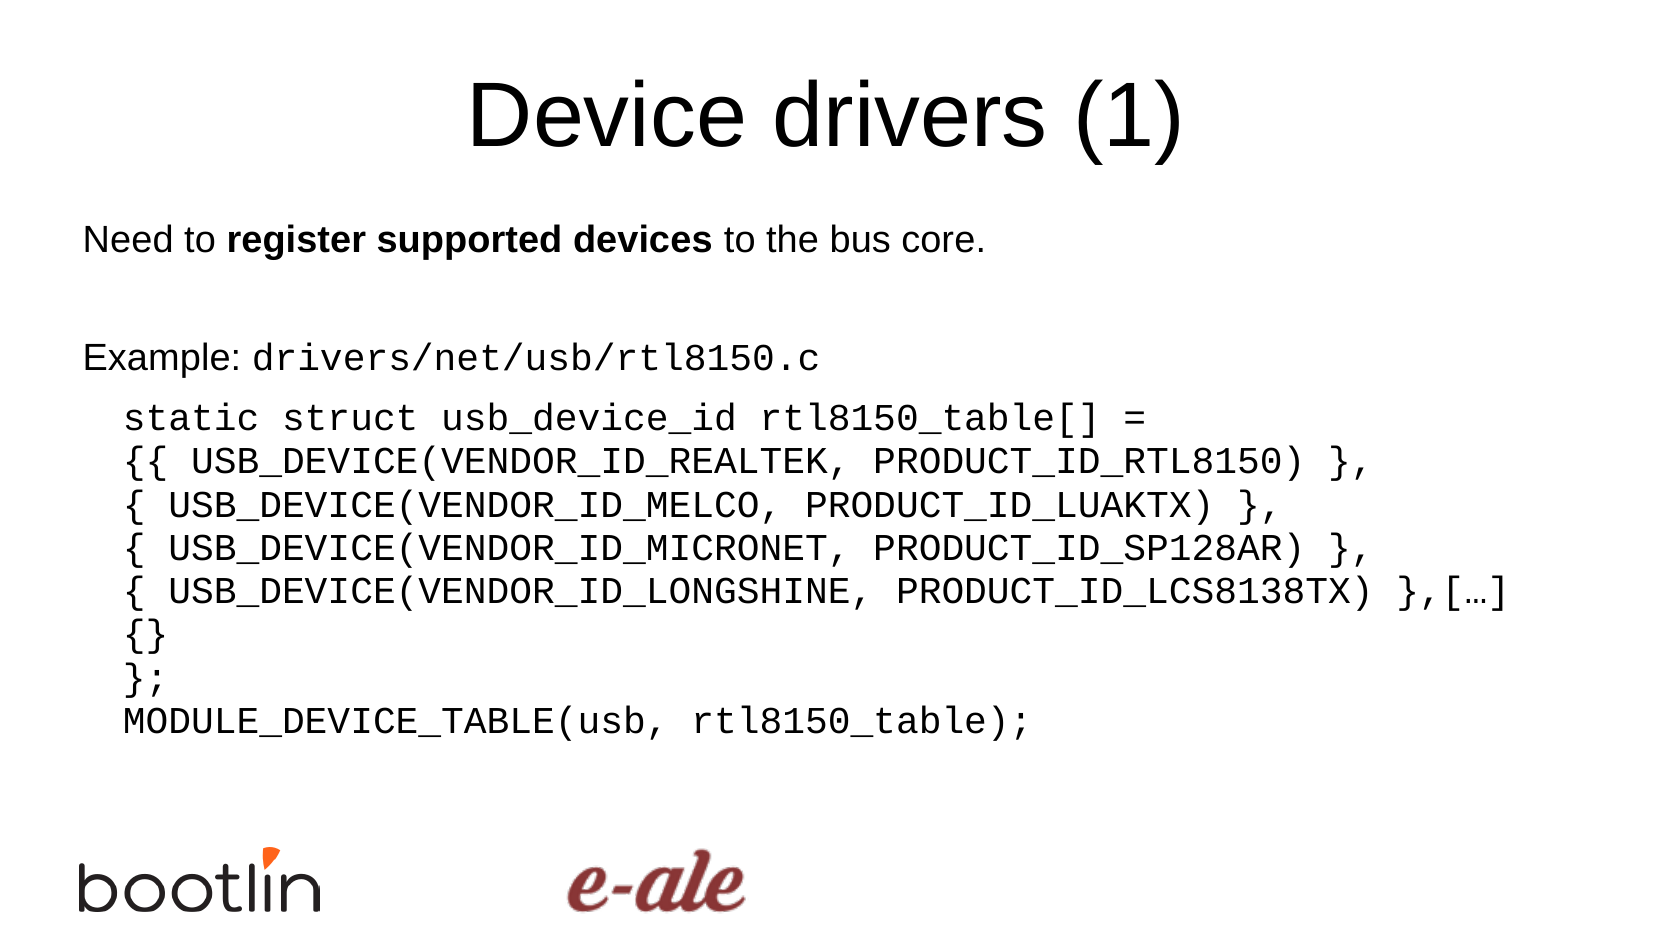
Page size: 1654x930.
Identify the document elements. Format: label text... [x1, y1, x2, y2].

picture [565, 847, 749, 915]
title Device drivers (1) [82, 37, 1571, 193]
list Need to register supported devices to the bus core. Example: drivers/net/usb/rtl8150.c static struct usb_device_id rtl8150_table[] = {{ USB_DEVICE(VENDOR_ID_REALTEK, PRODUCT_ID_RTL8150) },{ USB_DEVICE(VENDOR_ID_MELCO, PRODUCT_ID_LUAKTX) },{ USB_DEVICE(VENDOR_ID_MICRONET, PRODUCT_ID_SP128AR) },{ USB_DEVICE(VENDOR_ID_LONGSHINE, PRODUCT_ID_LCS8138TX) },[…] {} }; MODULE_DEVICE_TABLE(usb, rtl8150_table); [82, 217, 1571, 757]
picture [79, 847, 320, 912]
